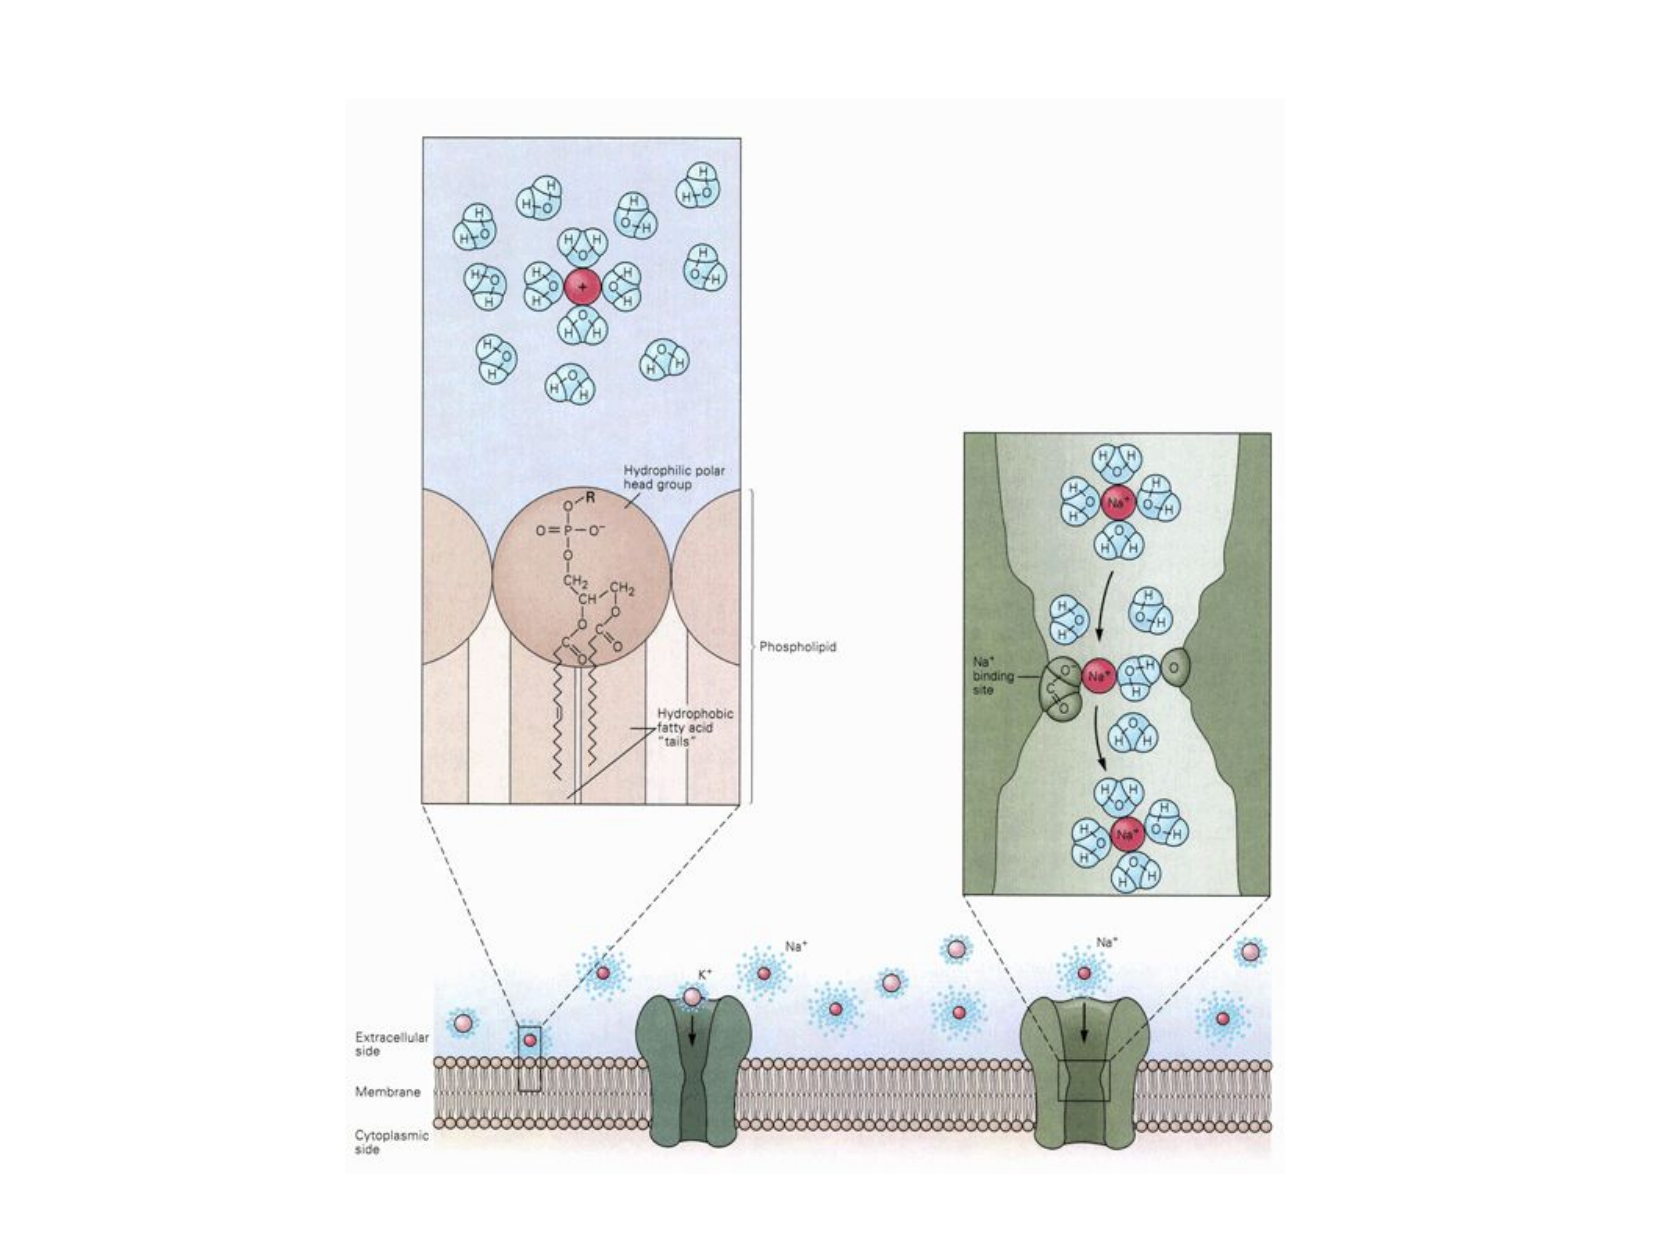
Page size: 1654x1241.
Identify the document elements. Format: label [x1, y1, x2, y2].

picture [285, 96, 1366, 1174]
